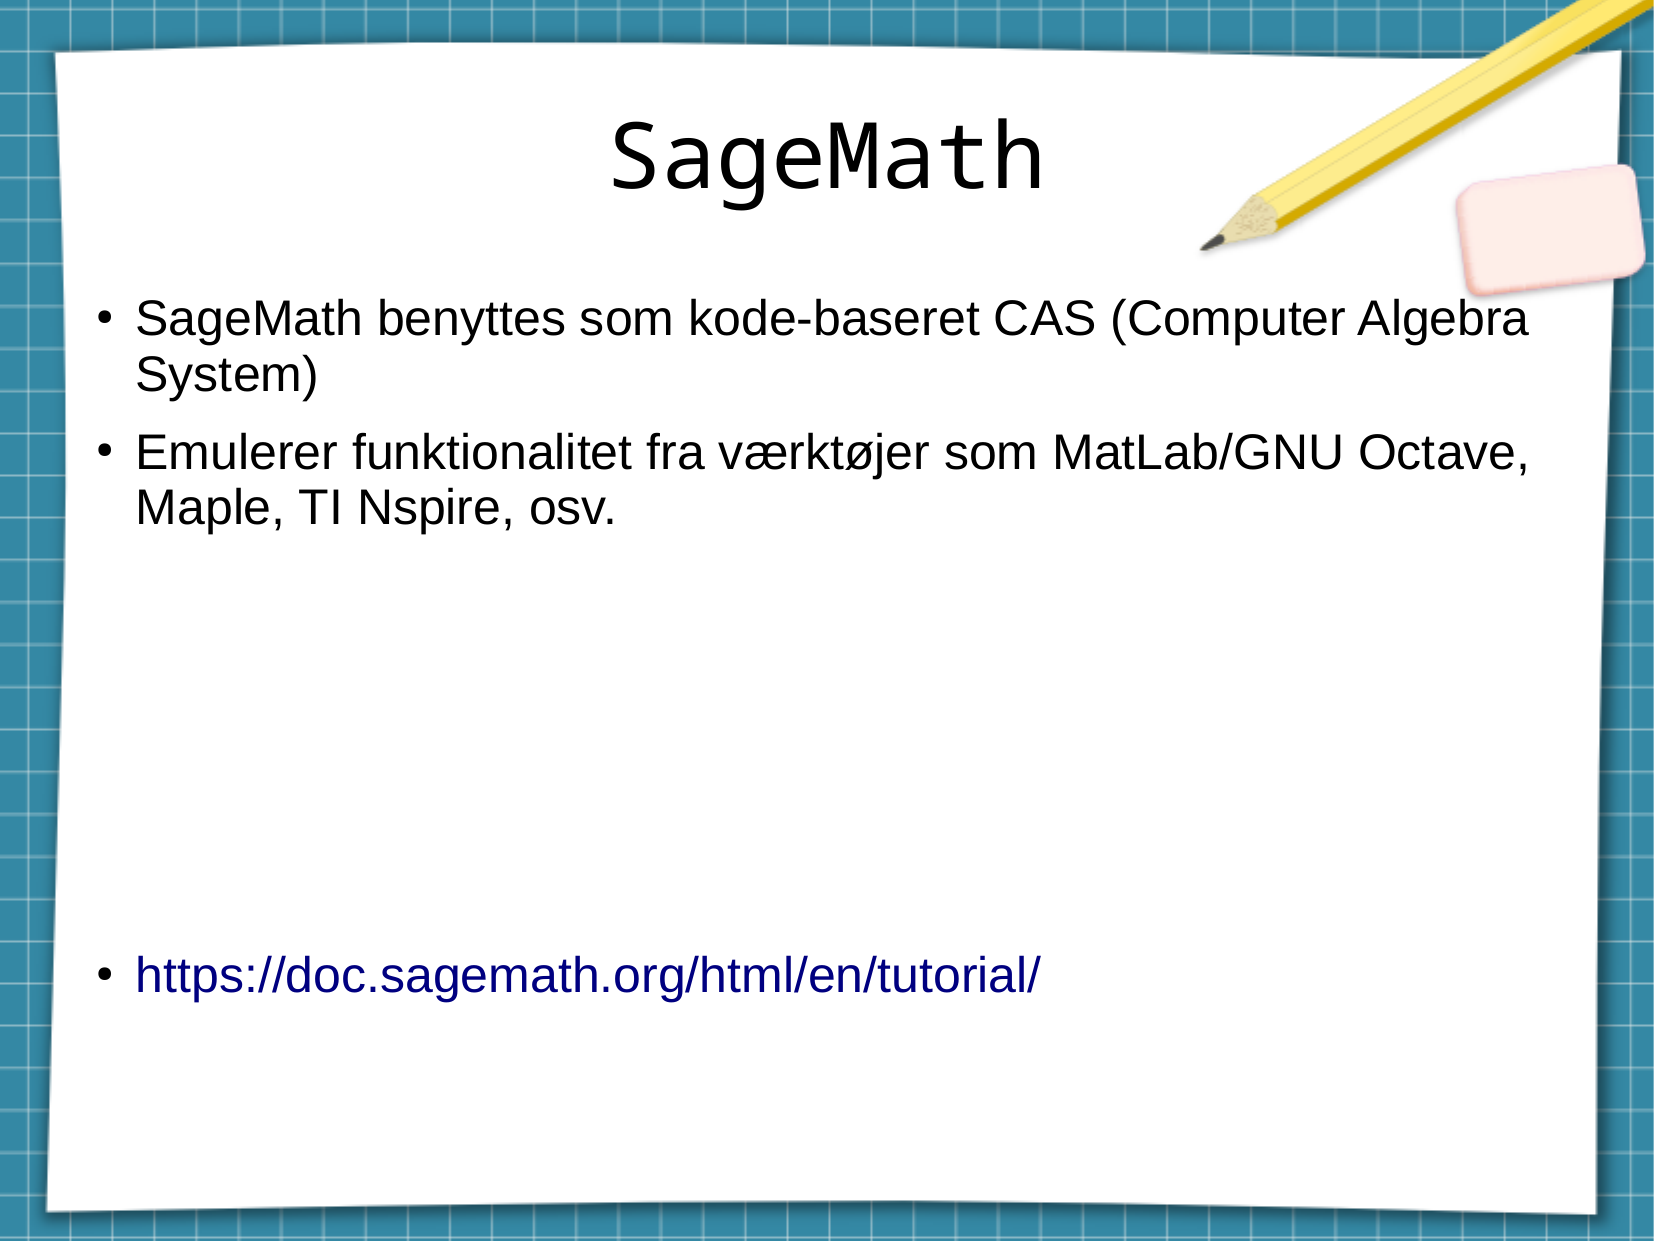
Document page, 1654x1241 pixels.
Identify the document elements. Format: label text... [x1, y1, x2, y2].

list SageMath benyttes som kode-baseret CAS (Computer Algebra System) Emulerer funktionalitet fra værktøjer som MatLab/GNU Octave, Maple, TI Nspire, osv. https://doc.sagemath.org/html/en/tutorial/ [82, 290, 1571, 1010]
title SageMath [82, 49, 1571, 257]
picture [0, 0, 1654, 1241]
